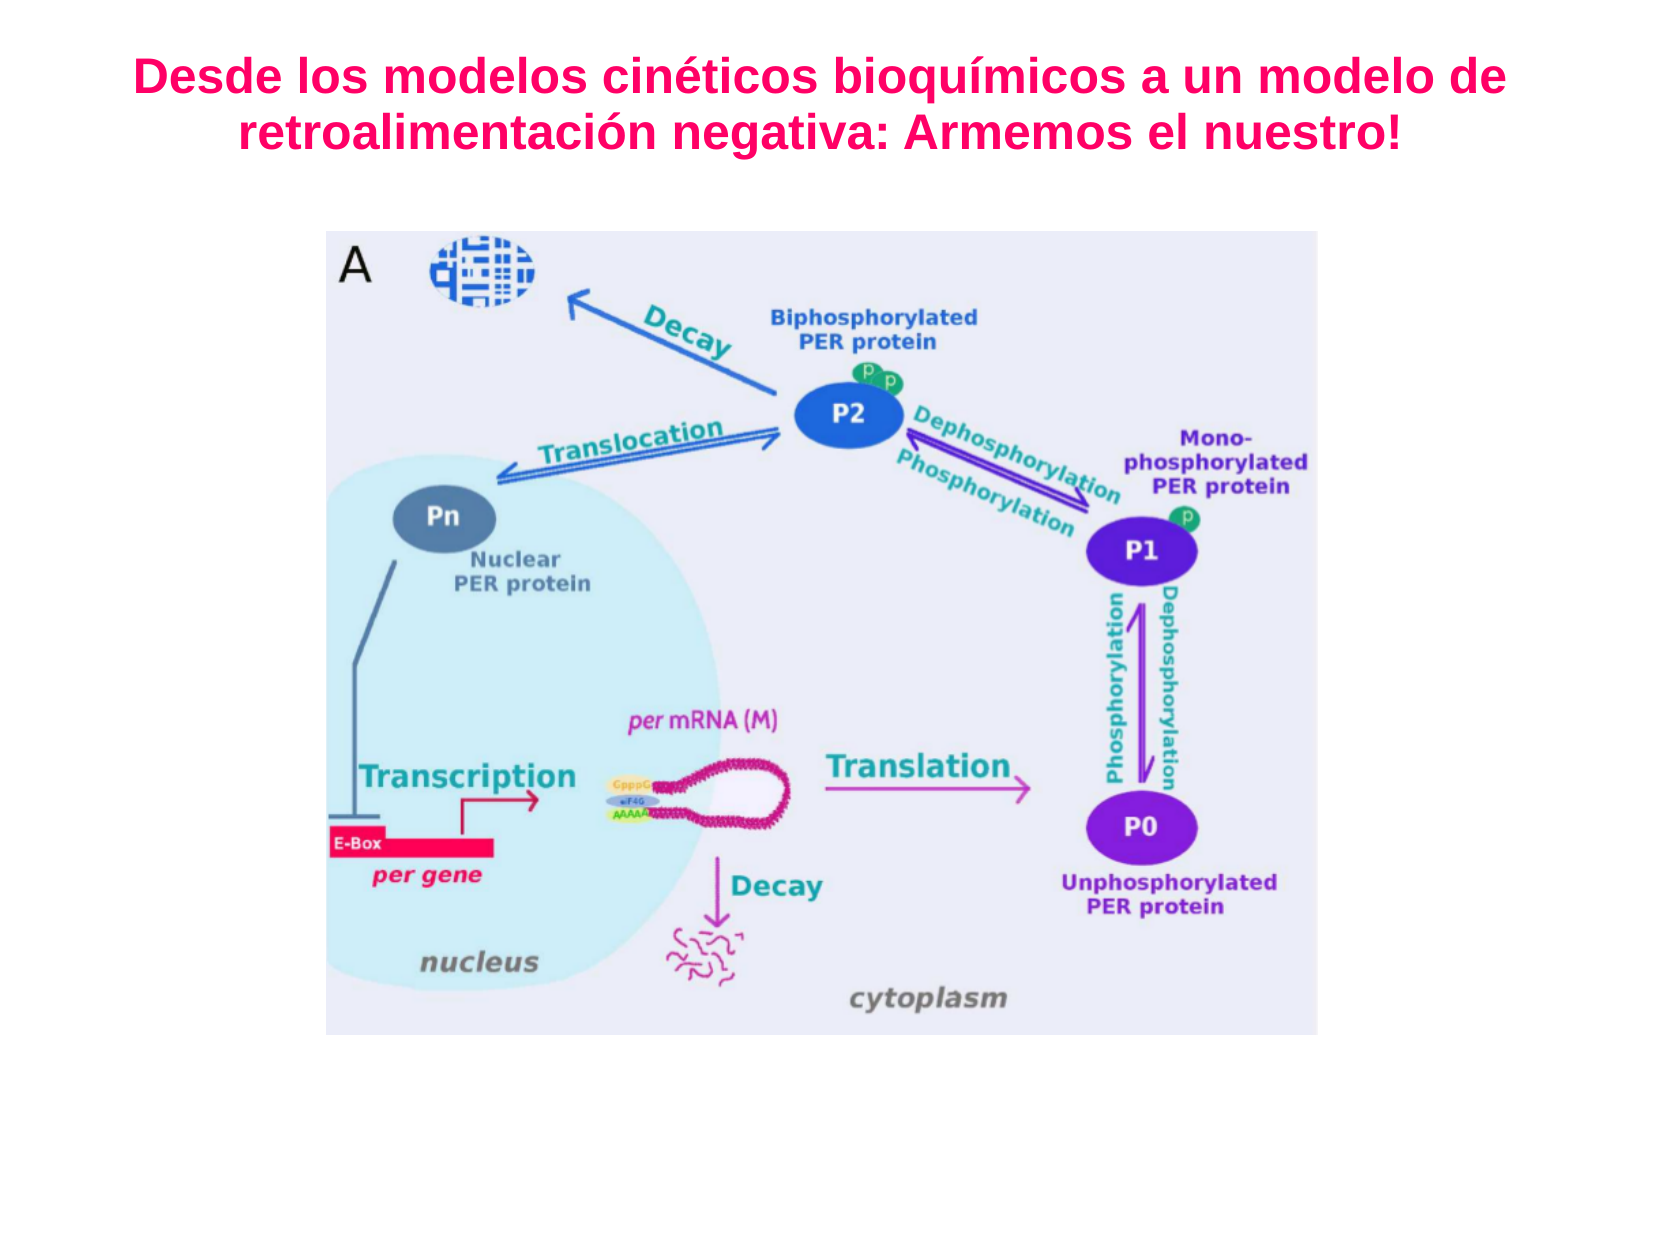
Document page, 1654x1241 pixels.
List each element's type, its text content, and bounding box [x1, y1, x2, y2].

text_box Desde los modelos cinéticos bioquímicos a un modelo de retroalimentación negativa: Armemos el nuestro! [118, 41, 1583, 168]
picture [326, 231, 1318, 1035]
